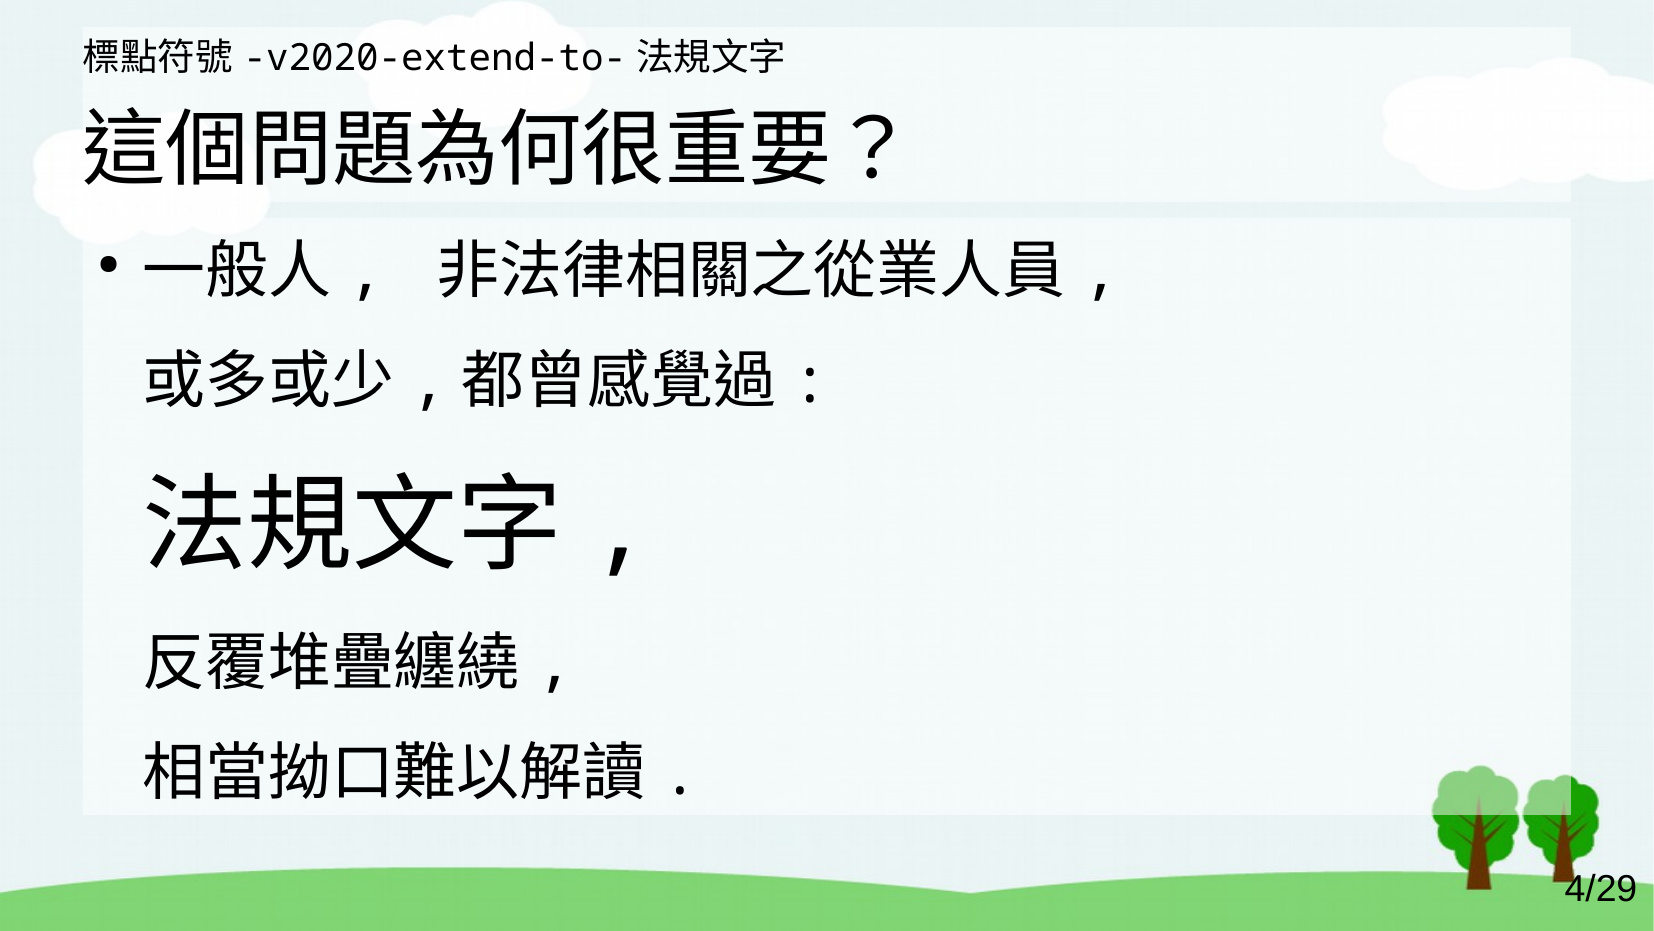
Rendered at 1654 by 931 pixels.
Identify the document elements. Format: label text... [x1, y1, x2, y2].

title 標點符號-v2020-extend-to-法規文字 這個問題為何很重要？ [82, 37, 1571, 193]
picture [0, 0, 1654, 931]
list 一般人, 非法律相關之從業人員, 或多或少,都曾感覺過: 法規文字, 反覆堆疊纏繞, 相當拗口難以解讀. [82, 217, 1571, 815]
text_box <編號>/29 [1192, 860, 1653, 931]
